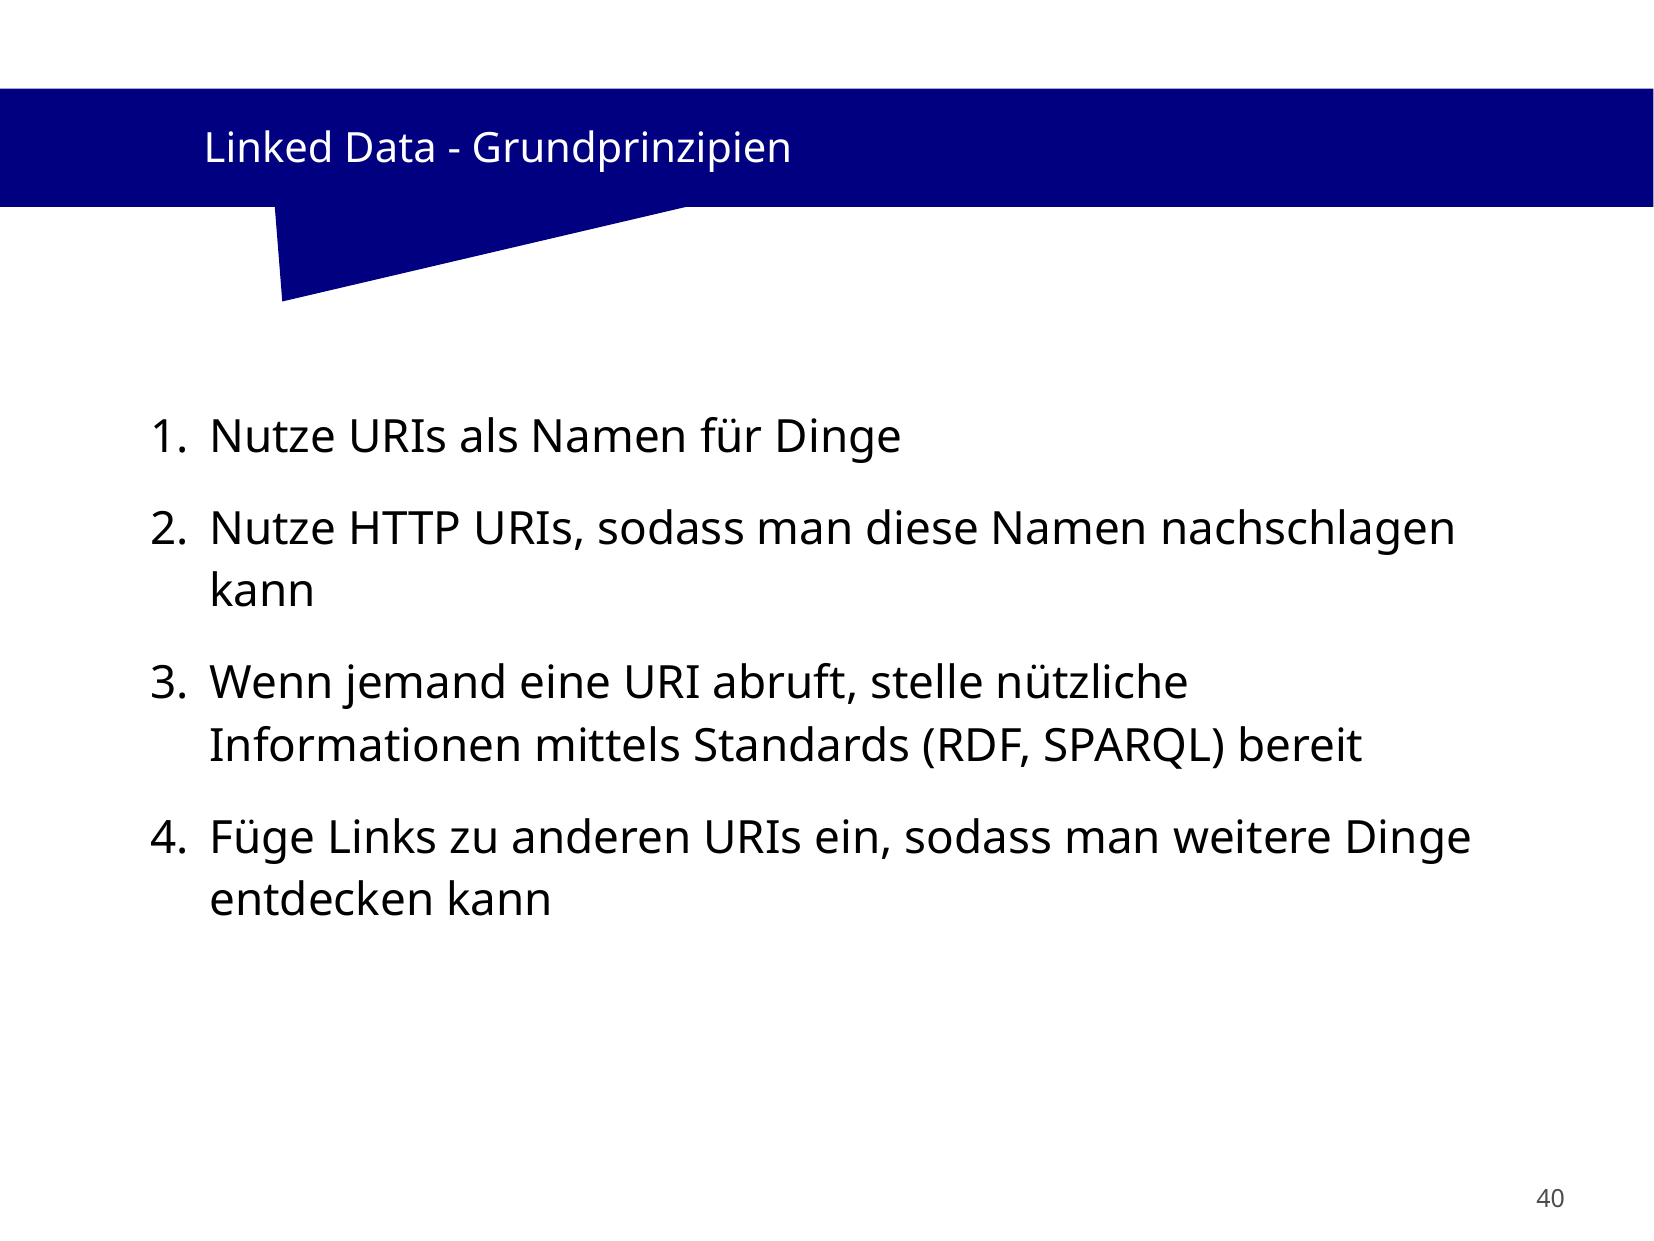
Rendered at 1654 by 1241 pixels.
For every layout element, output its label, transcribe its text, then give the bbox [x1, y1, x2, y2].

text_box Nutze URIs als Namen für Dinge Nutze HTTP URIs, sodass man diese Namen nachschlagen kann Wenn jemand eine URI abruft, stelle nützliche Informationen mittels Standards (RDF, SPARQL) bereit Füge Links zu anderen URIs ein, sodass man weitere Dinge entdecken kann [135, 395, 1524, 1010]
text_box Linked Data - Grundprinzipien [188, 109, 874, 184]
text_box [0, 88, 1654, 302]
